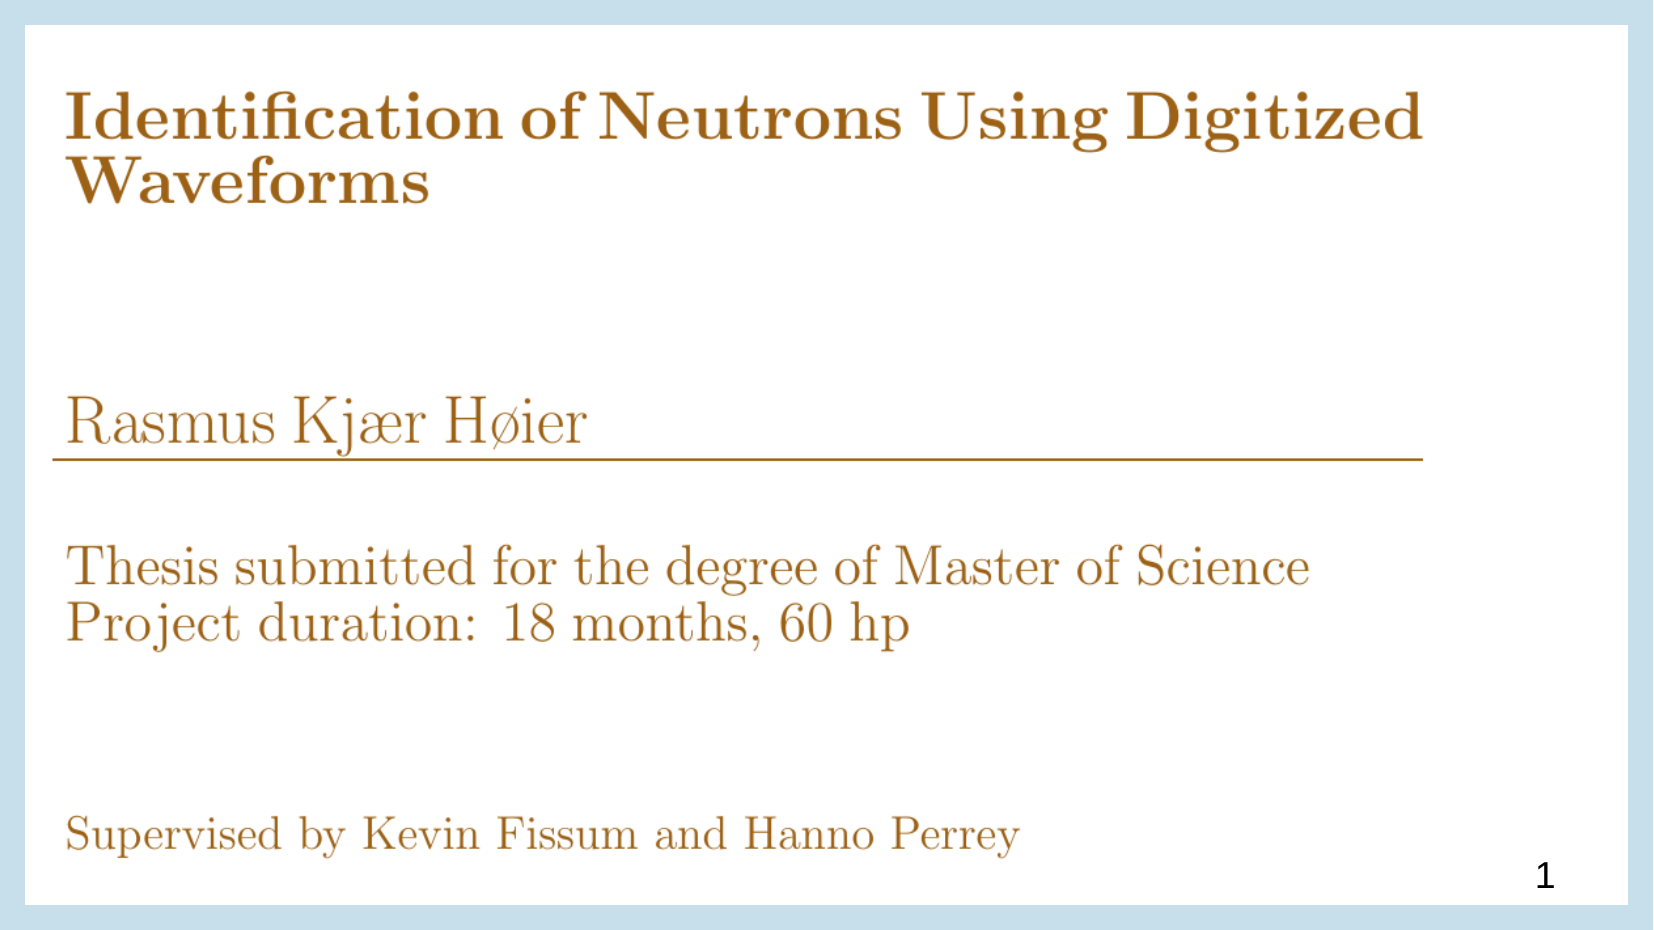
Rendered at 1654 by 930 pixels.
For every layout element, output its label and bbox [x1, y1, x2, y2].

picture [33, 29, 1486, 901]
